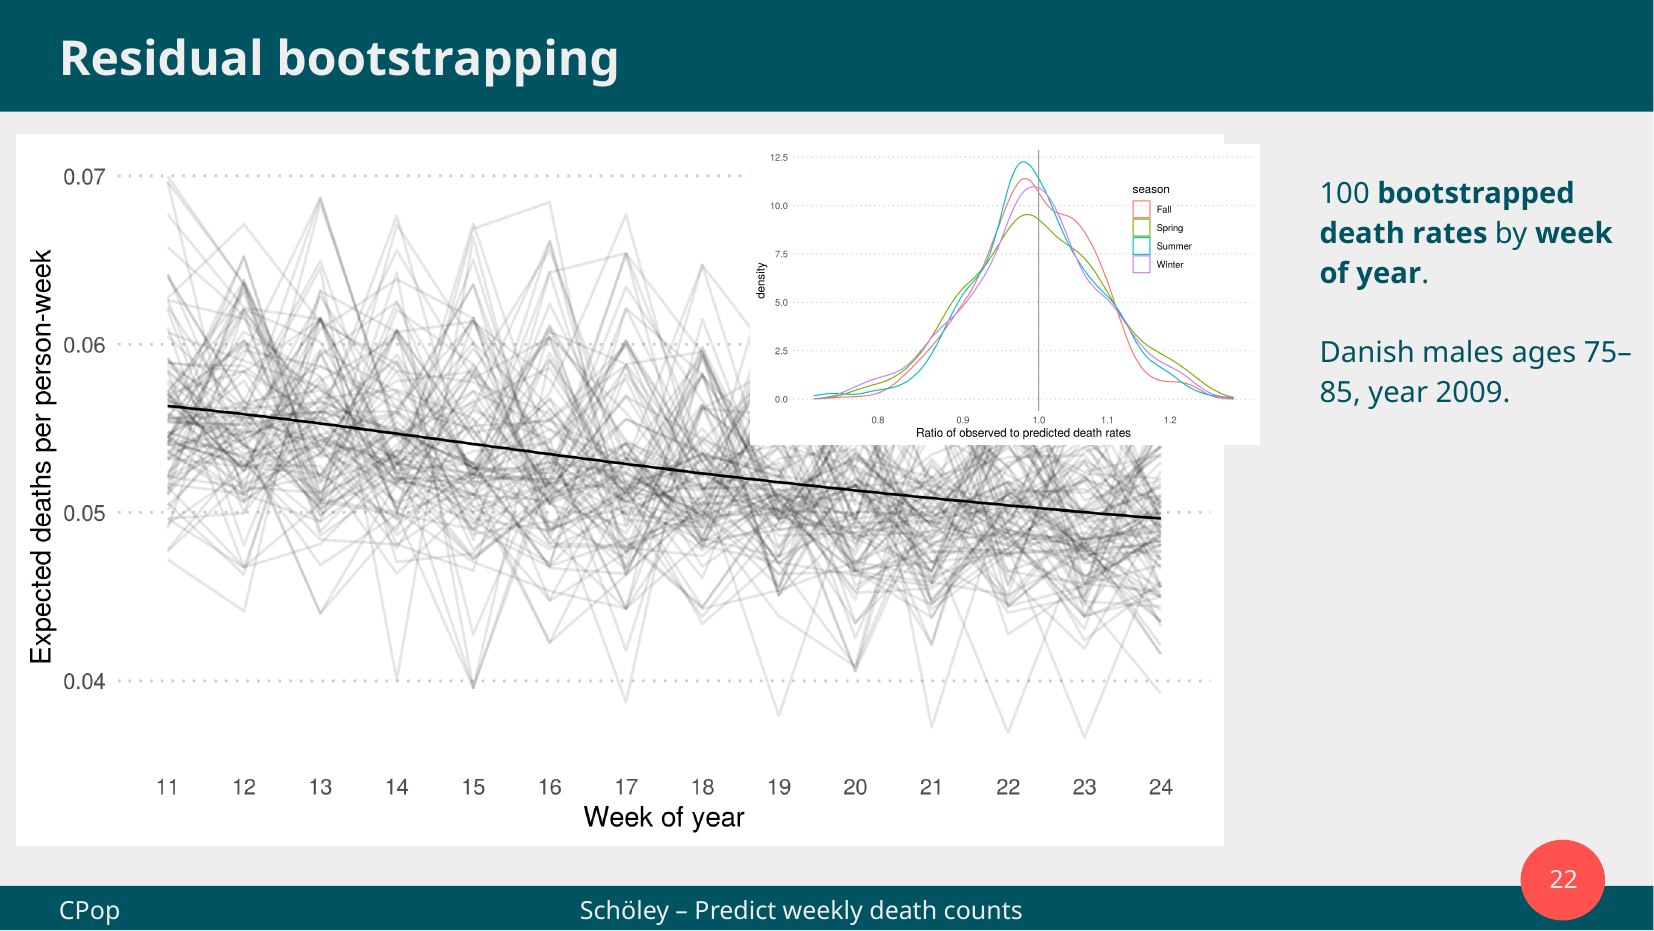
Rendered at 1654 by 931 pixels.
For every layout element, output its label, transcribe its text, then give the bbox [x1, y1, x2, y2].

picture [16, 134, 1260, 846]
title Residual bootstrapping [58, 0, 1595, 116]
text_box 100 bootstrapped death rates by week of year. Danish males ages 75–85, year 2009. [1304, 165, 1651, 490]
